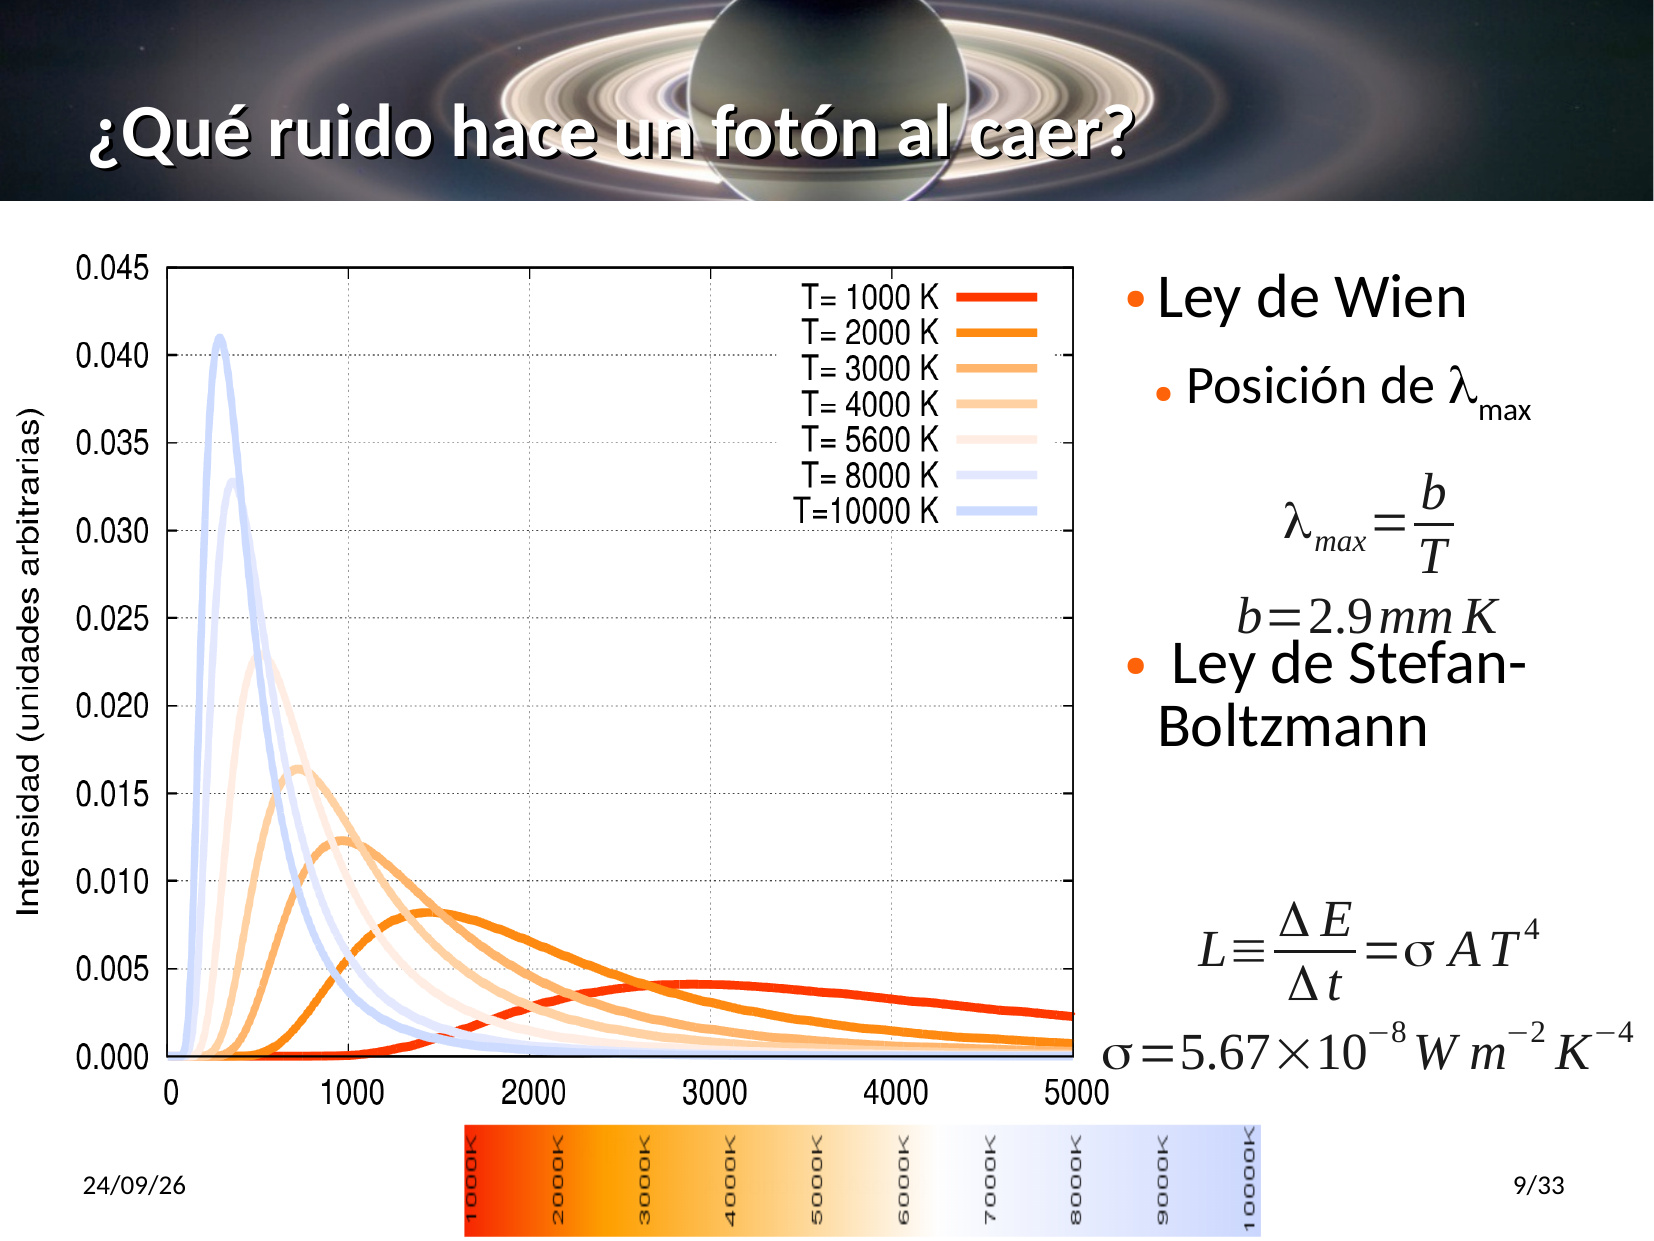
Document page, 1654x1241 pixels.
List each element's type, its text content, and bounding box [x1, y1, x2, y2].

list Ley de Wien Posición de lmax Ley de Stefan-Boltzmann [1095, 270, 1643, 1171]
chart [1095, 889, 1642, 1081]
chart [1230, 462, 1509, 646]
picture [0, 0, 1654, 201]
title ¿Qué ruido hace un fotón al caer? [86, 49, 1576, 226]
picture [4, 224, 1261, 1237]
